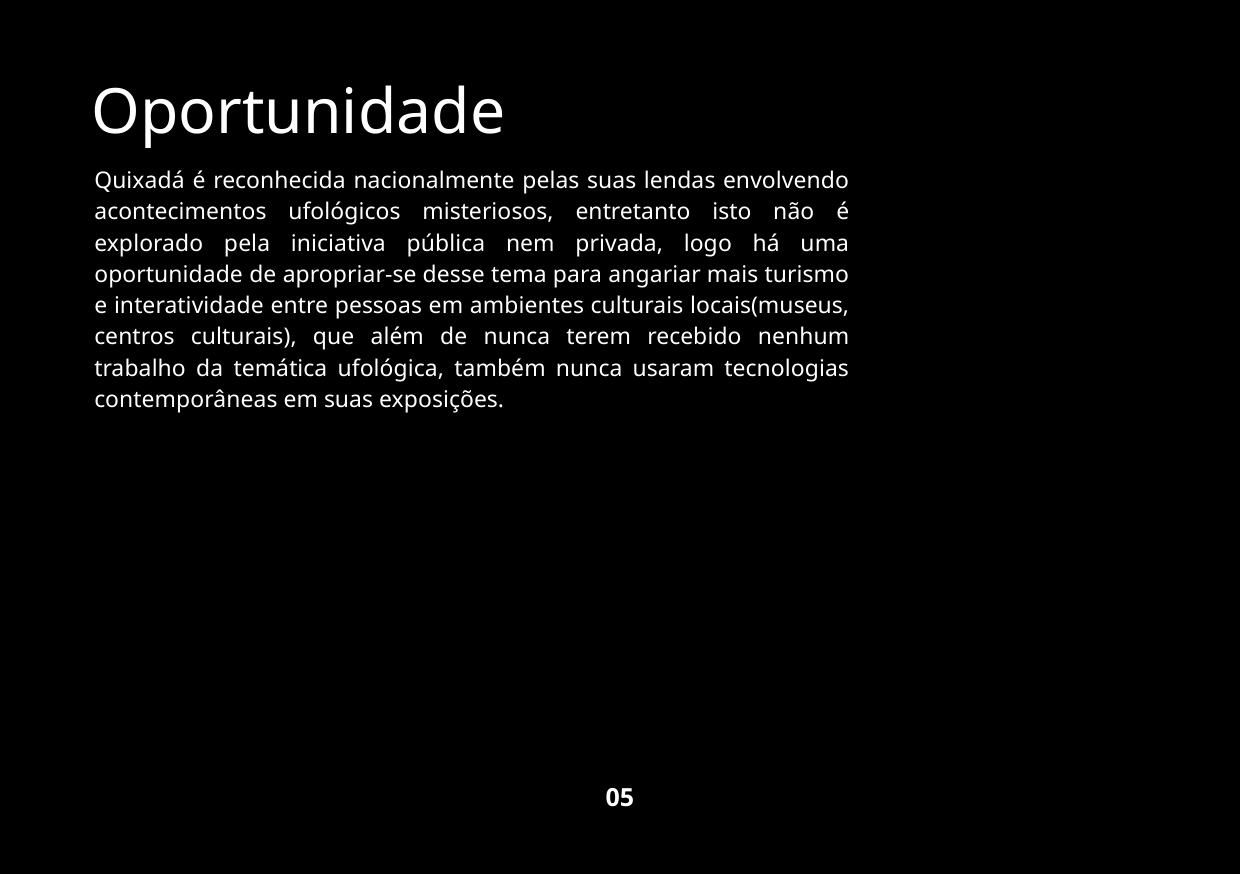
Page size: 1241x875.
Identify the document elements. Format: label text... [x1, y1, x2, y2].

title 05 [602, 779, 638, 815]
text_box Oportunidade [76, 58, 833, 166]
text_box Quixadá é reconhecida nacionalmente pelas suas lendas envolvendo acontecimentos ufológicos misteriosos, entretanto isto não é explorado pela iniciativa pública nem privada, logo há uma oportunidade de apropriar-se desse tema para angariar mais turismo e interatividade entre pessoas em ambientes culturais locais(museus, centros culturais), que além de nunca terem recebido nenhum trabalho da temática ufológica, também nunca usaram tecnologias contemporâneas em suas exposições. [94, 163, 851, 597]
